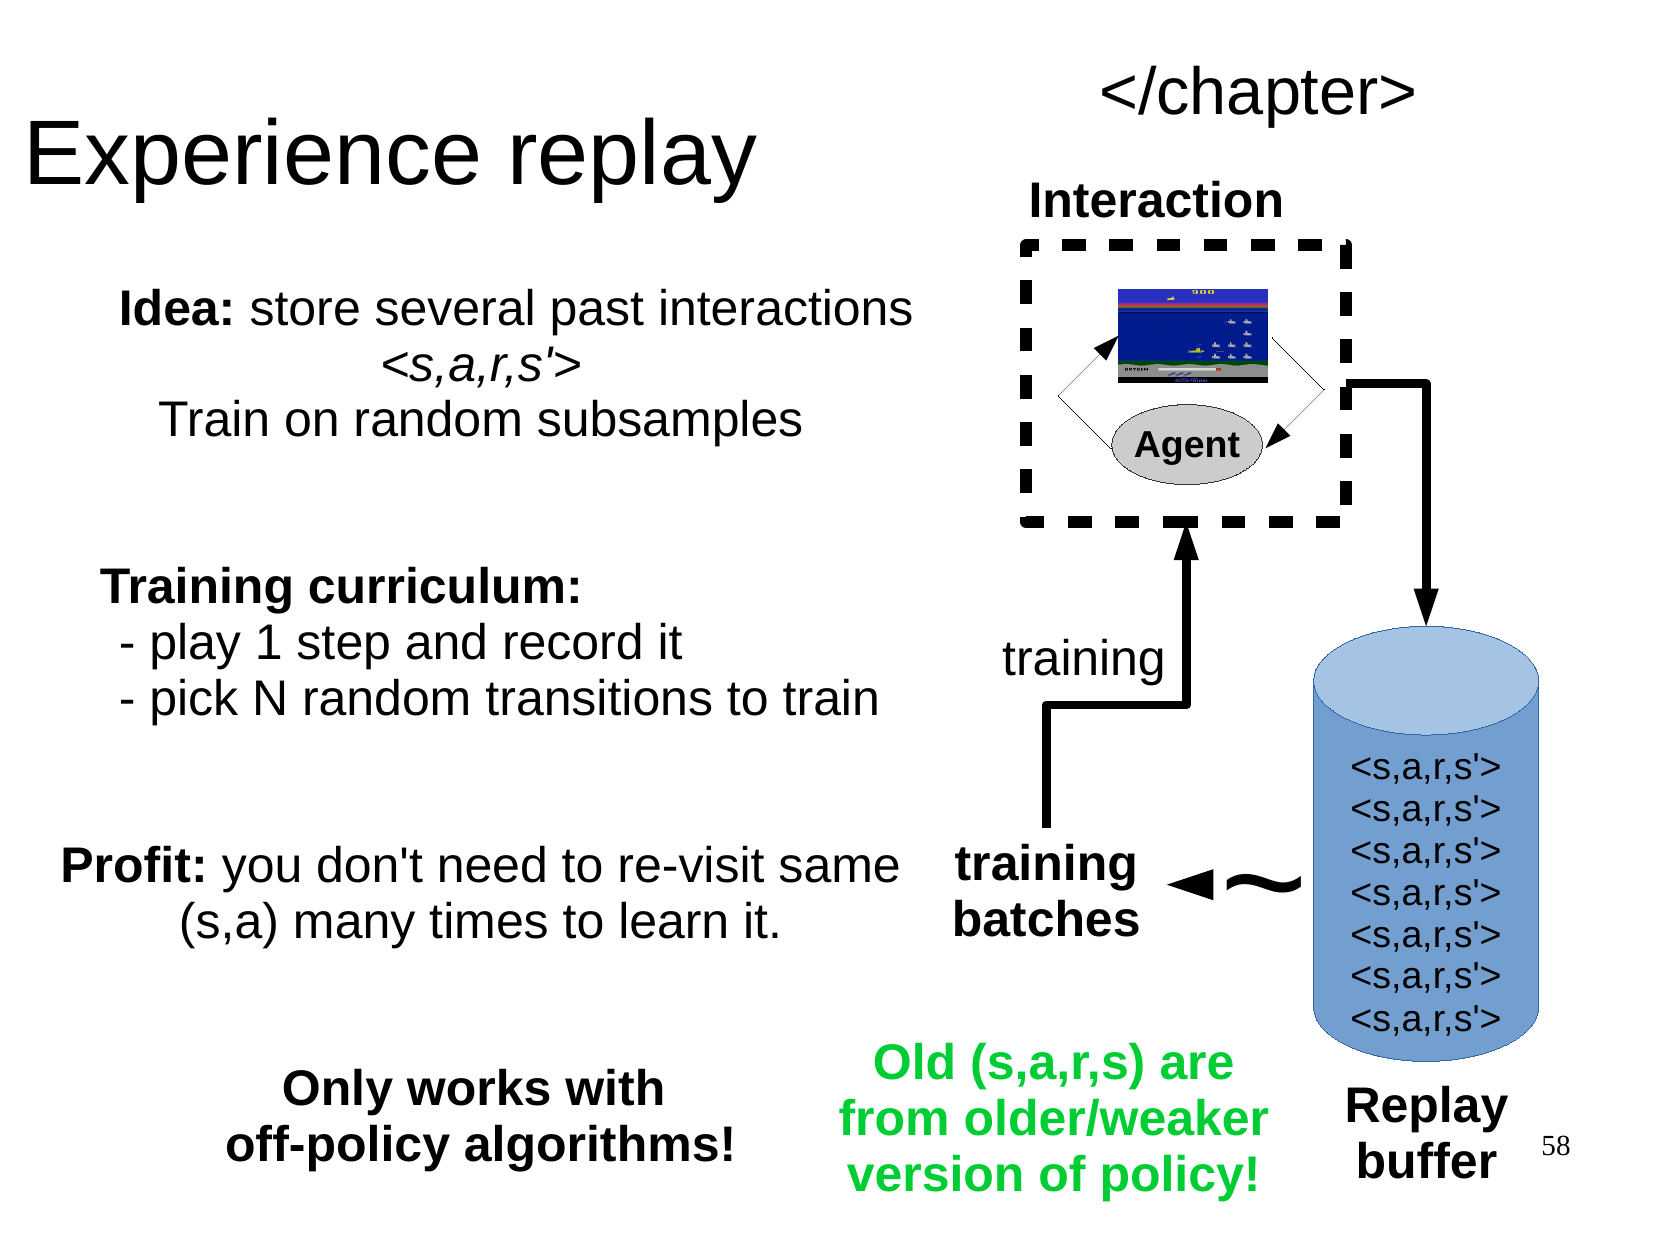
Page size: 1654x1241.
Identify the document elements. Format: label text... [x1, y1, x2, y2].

text_box Agent [1111, 404, 1263, 485]
text_box Idea: store several past interactions <s,a,r,s'> Train on random subsamples Training curriculum: - play 1 step and record it - pick N random transitions to train Profit: you don't need to re-visit same (s,a) many times to learn it. Only works with off-policy algorithms! [28, 216, 933, 1241]
text_box training [977, 622, 1191, 736]
text_box Interaction [1013, 164, 1300, 236]
picture [1118, 289, 1268, 383]
text_box [1026, 257, 1346, 523]
title Experience replay [23, 49, 1512, 257]
text_box <s,a,r,s'> <s,a,r,s'> <s,a,r,s'> <s,a,r,s'> <s,a,r,s'> <s,a,r,s'> <s,a,r,s'> [1313, 685, 1539, 1062]
text_box Old (s,a,r,s) are from older/weaker version of policy! [823, 1027, 1285, 1211]
text_box training batches [928, 828, 1165, 956]
text_box </chapter> [1084, 46, 1434, 137]
text_box Replay buffer [1329, 1070, 1524, 1198]
text_box ~ [1205, 790, 1323, 973]
